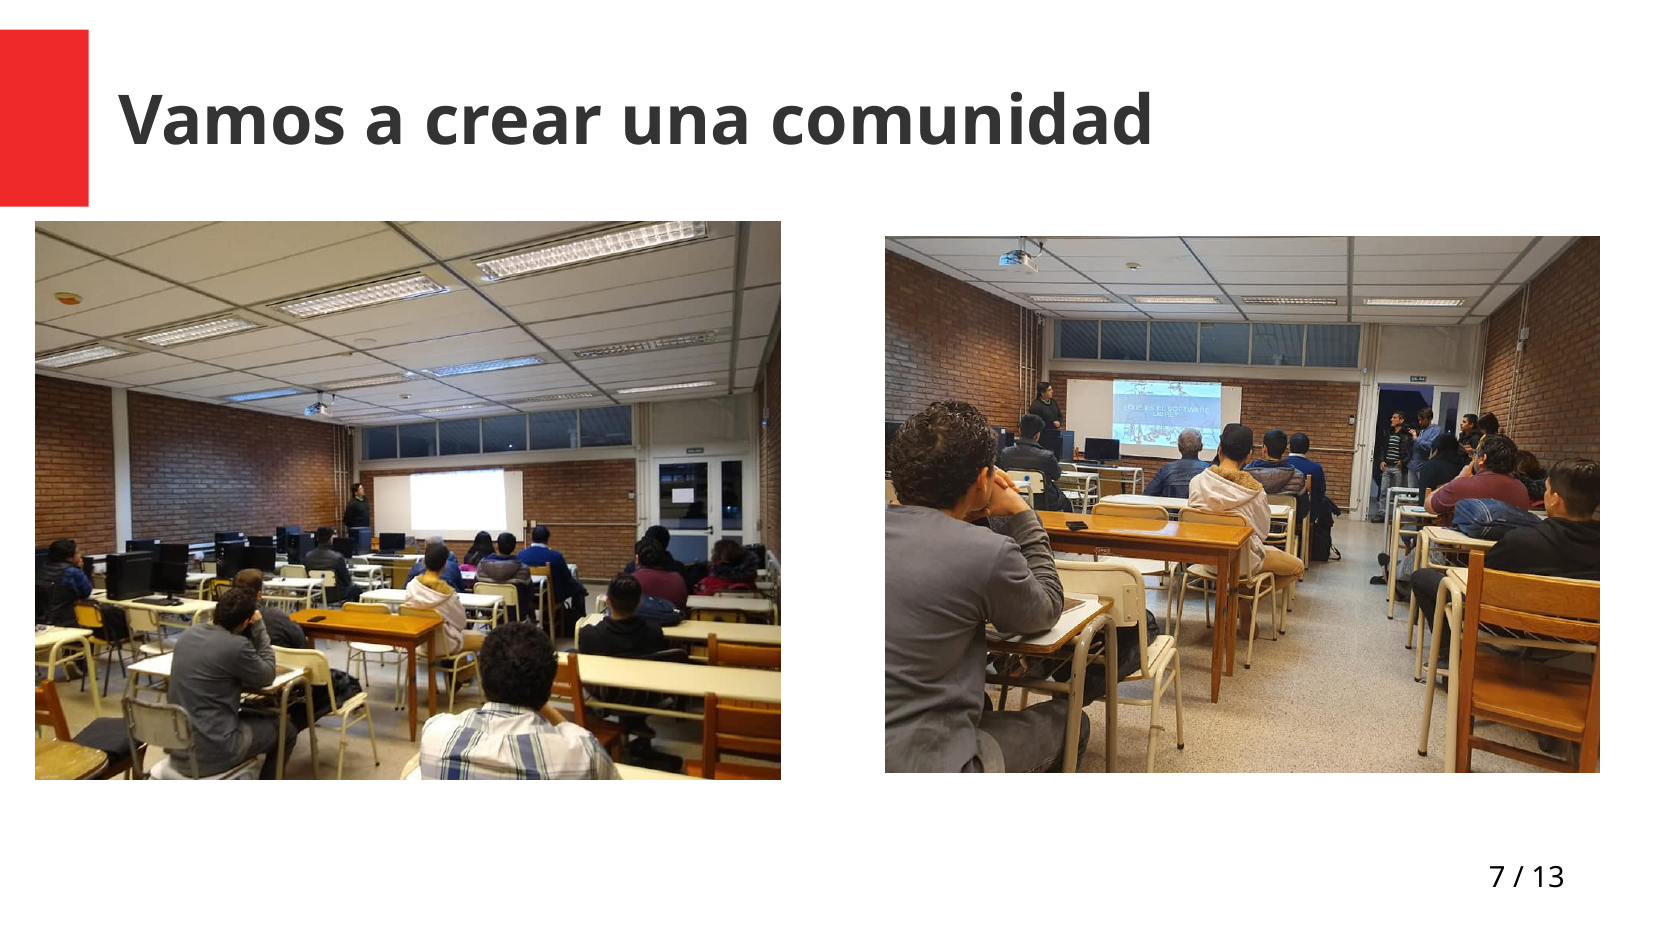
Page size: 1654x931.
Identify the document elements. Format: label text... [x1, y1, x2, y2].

picture [885, 236, 1600, 773]
picture [35, 221, 781, 781]
title Vamos a crear una comunidad [118, 29, 1595, 207]
